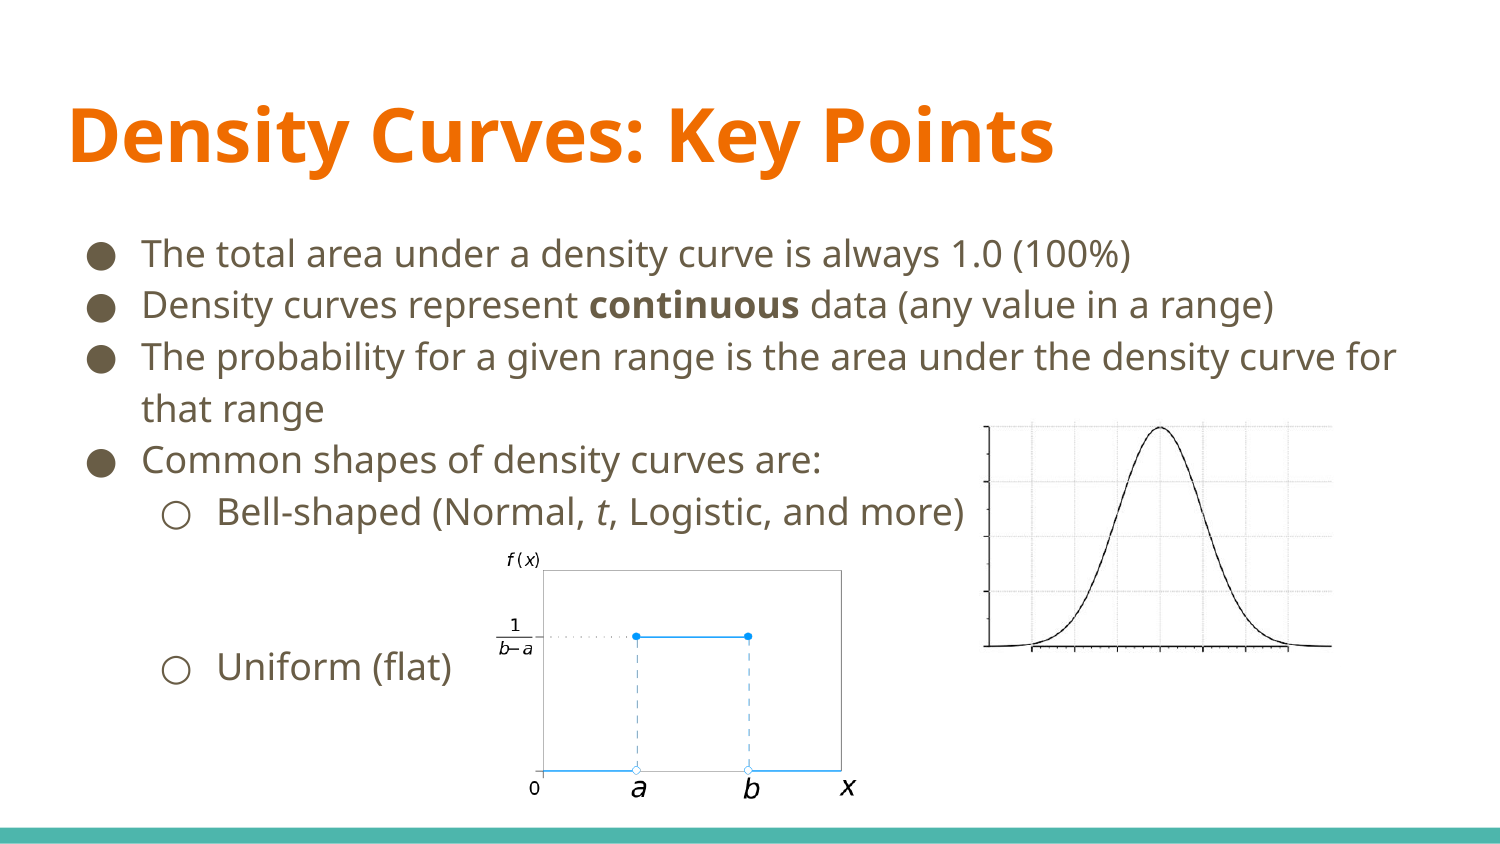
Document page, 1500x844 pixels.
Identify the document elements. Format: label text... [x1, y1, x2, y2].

title Density Curves: Key Points [51, 72, 1449, 189]
picture [966, 399, 1341, 667]
list The total area under a density curve is always 1.0 (100%) Density curves represent continuous data (any value in a range) The probability for a given range is the area under the density curve for that range Common shapes of density curves are: Bell-shaped (Normal, t, Logistic, and more) Uniform (flat) [51, 207, 1449, 750]
picture [486, 540, 862, 809]
